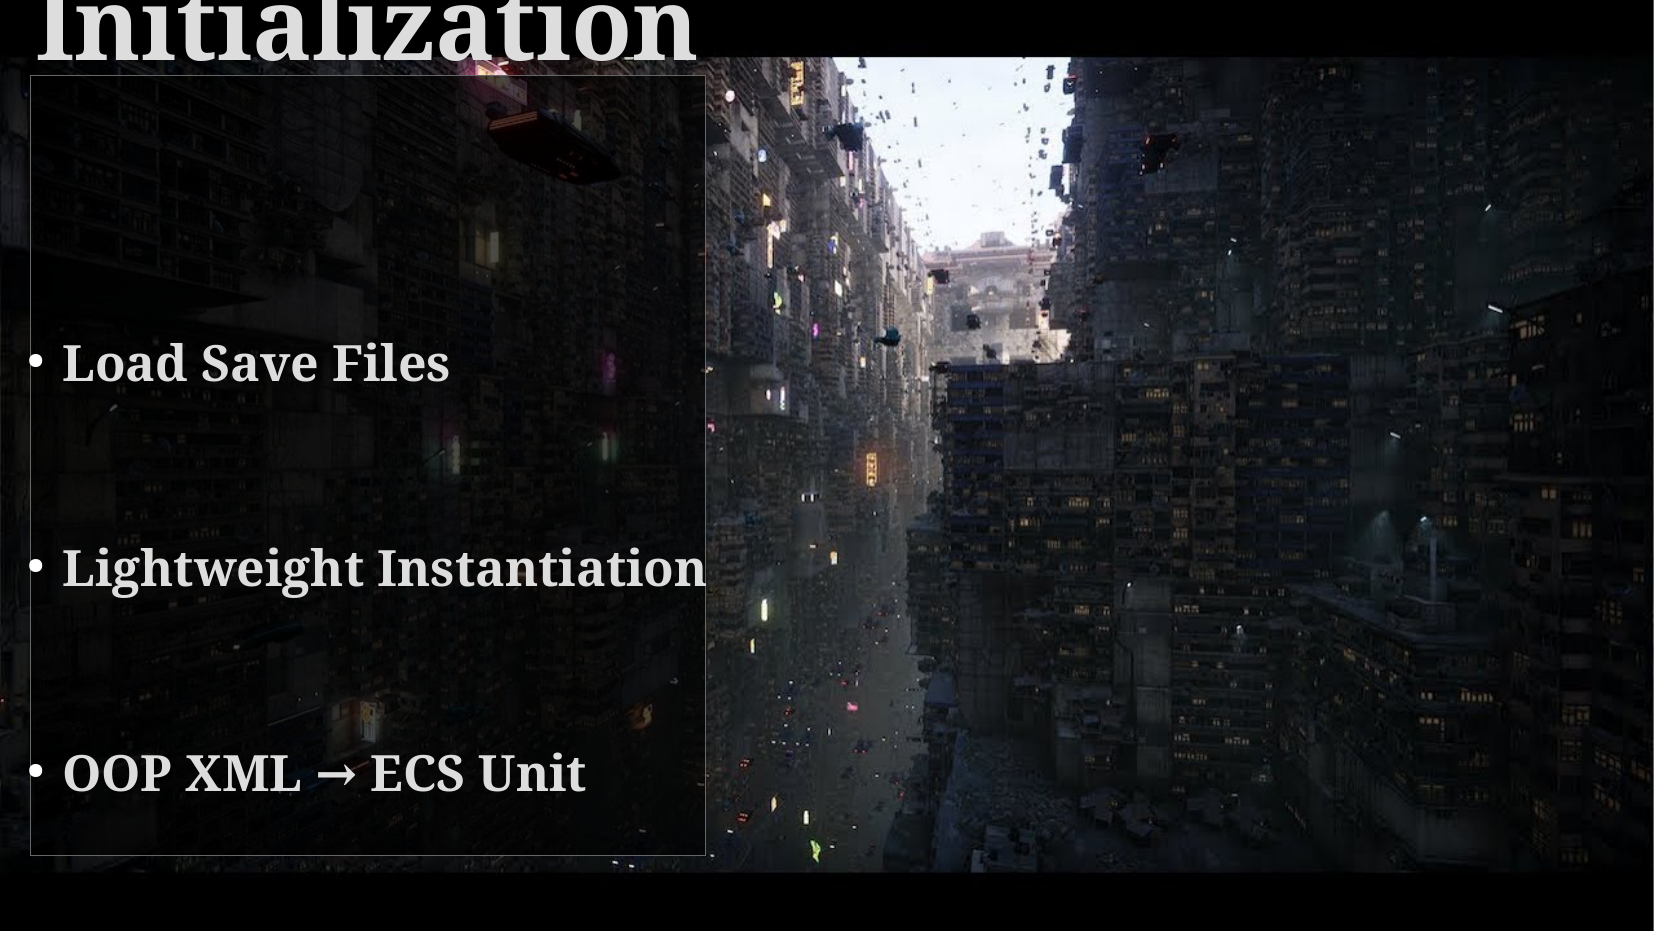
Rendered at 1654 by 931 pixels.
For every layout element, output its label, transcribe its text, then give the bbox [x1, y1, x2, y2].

picture [0, 0, 1654, 931]
text_box Initialization Load Save Files Lightweight Instantiation OOP XML → ECS Unit [30, 75, 706, 856]
